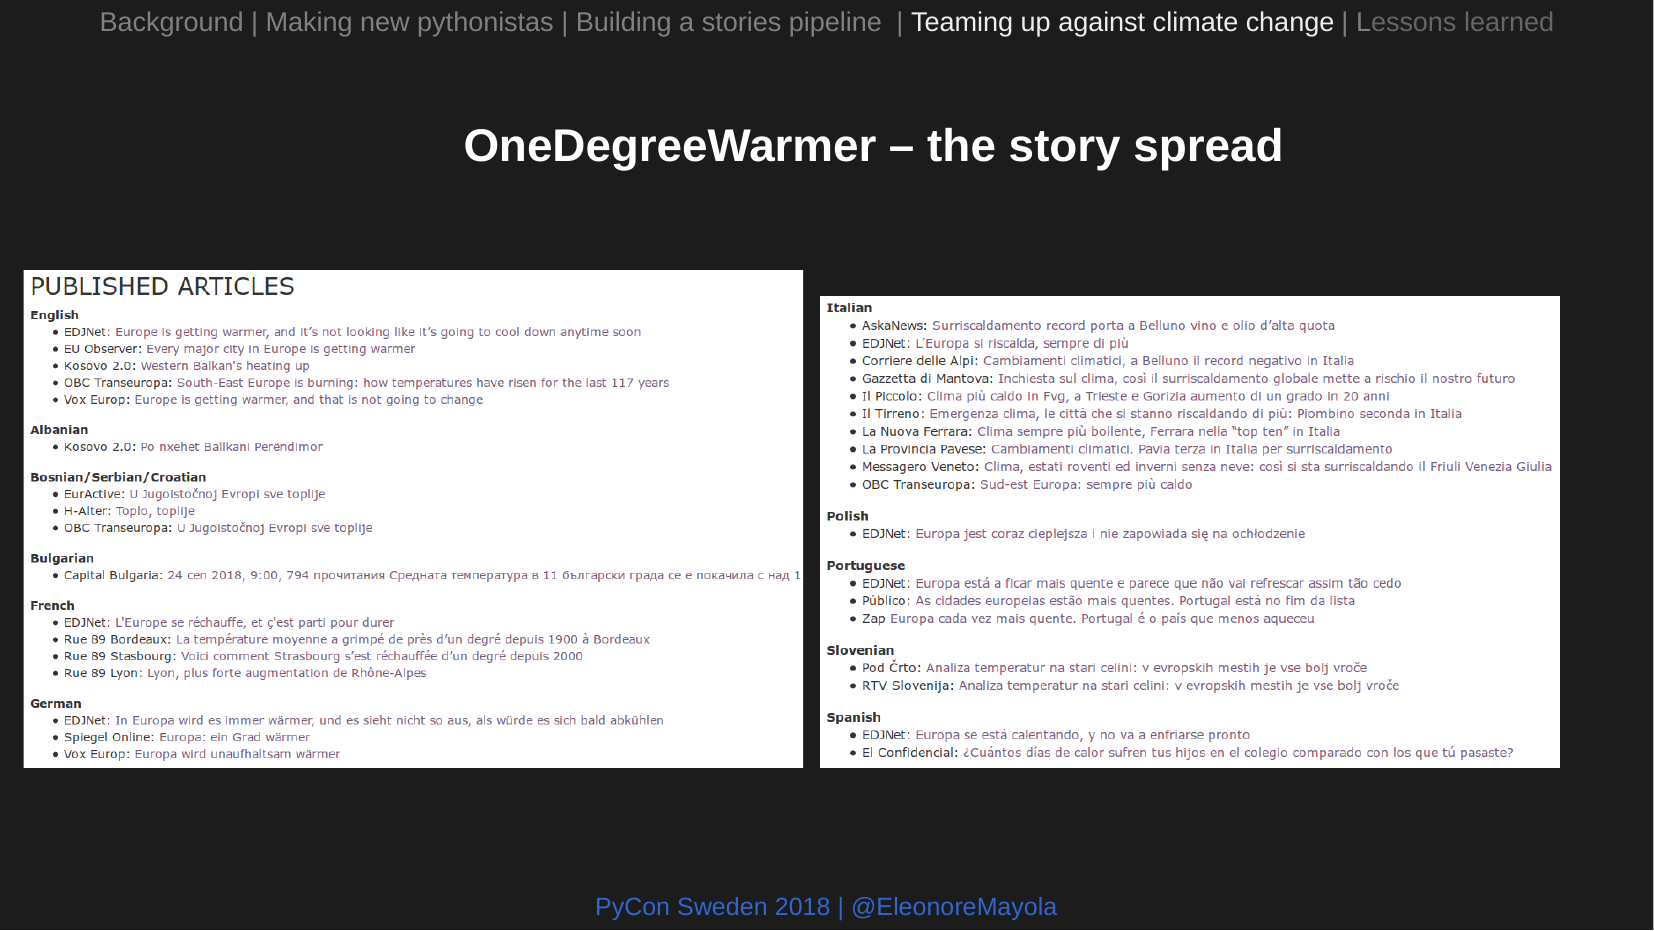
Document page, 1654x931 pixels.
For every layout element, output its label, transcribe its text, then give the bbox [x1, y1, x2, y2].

text_box PyCon Sweden 2018 | @EleonoreMayola [460, 885, 1193, 931]
picture [23, 270, 804, 768]
text_box OneDegreeWarmer – the story spread [448, 112, 1306, 195]
text_box Background | Making new pythonistas | Building a stories pipeline | Teaming up against climate change | Lessons learned [0, 0, 1654, 57]
picture [820, 296, 1560, 768]
